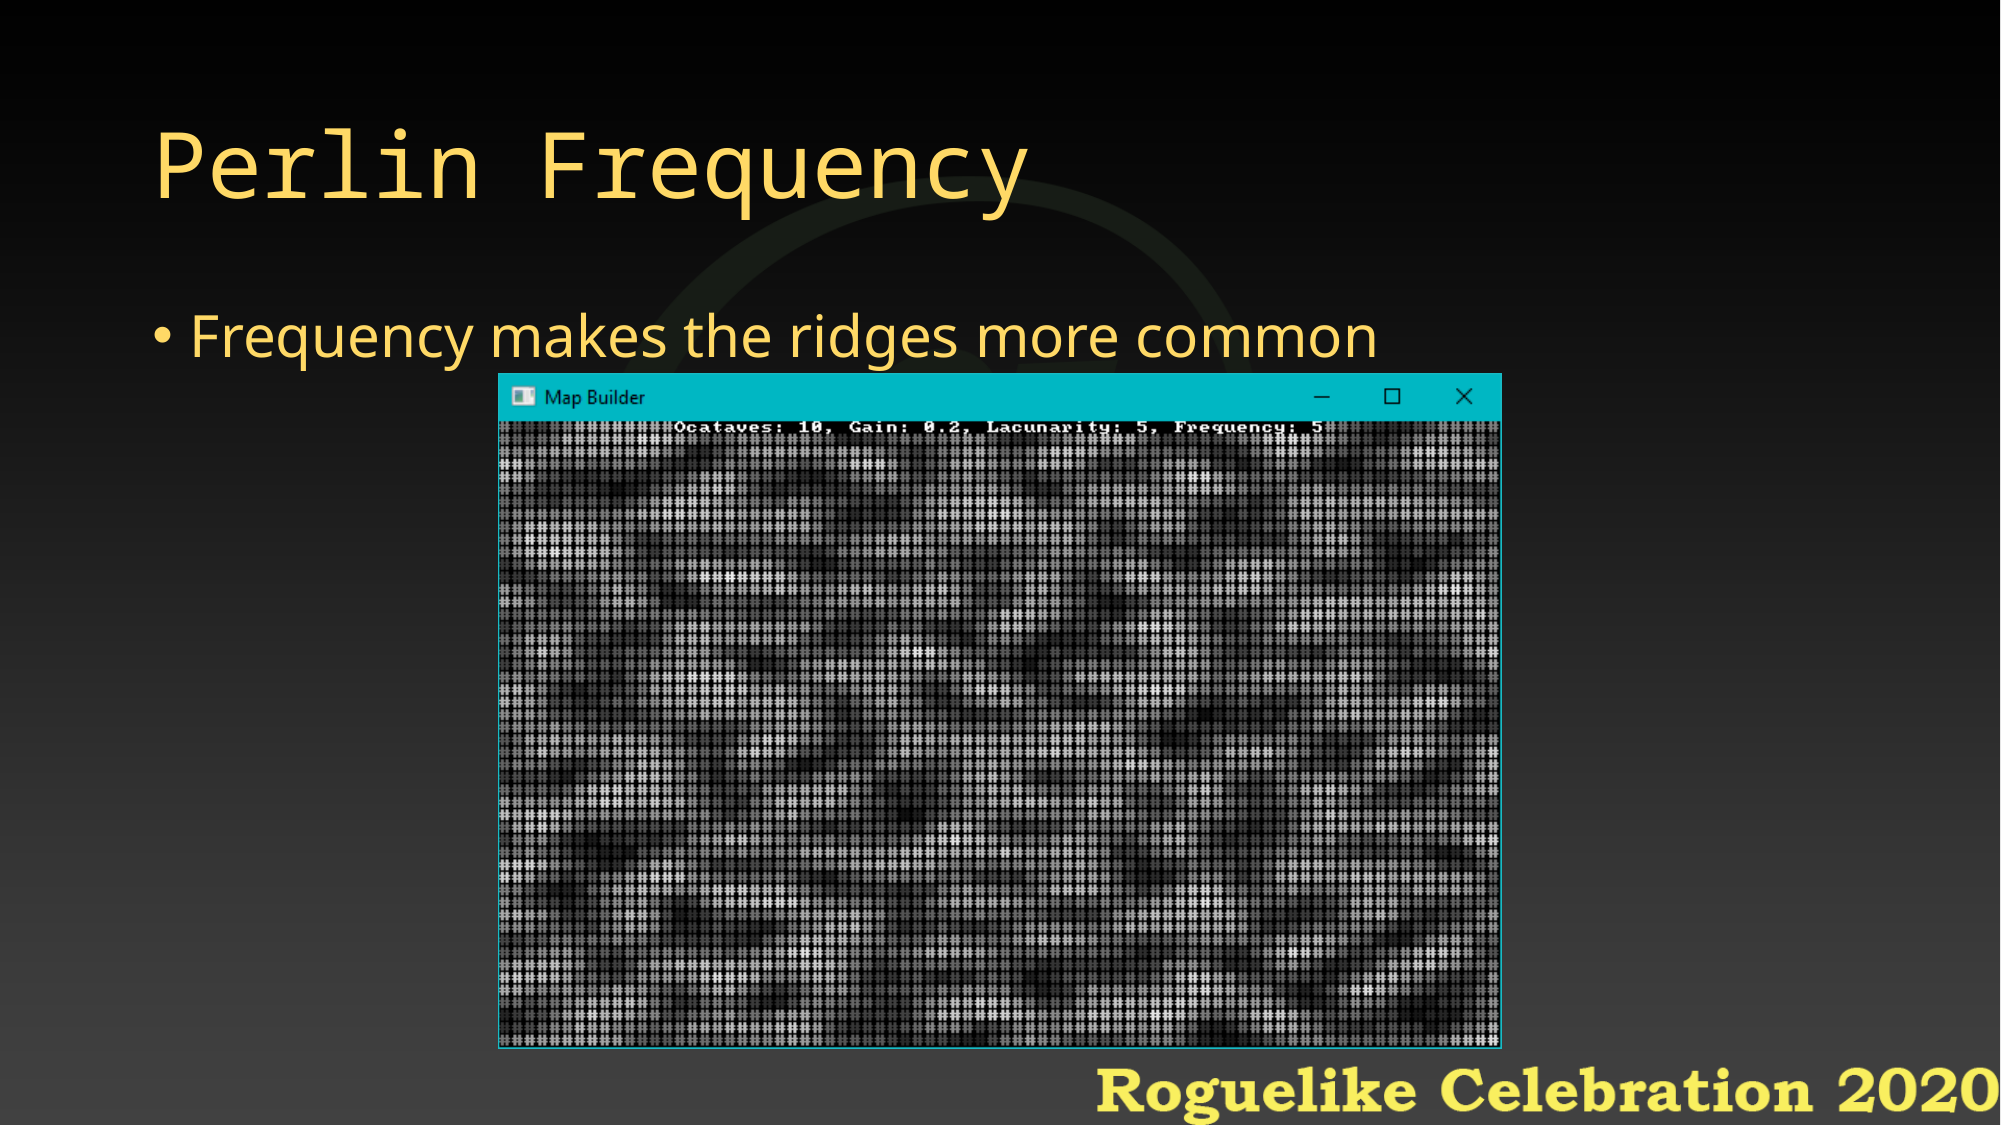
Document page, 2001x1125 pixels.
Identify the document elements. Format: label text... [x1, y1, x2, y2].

list Frequency makes the ridges more common [137, 299, 1863, 1014]
title Perlin Frequency [137, 59, 1863, 278]
picture [0, 0, 2001, 1125]
